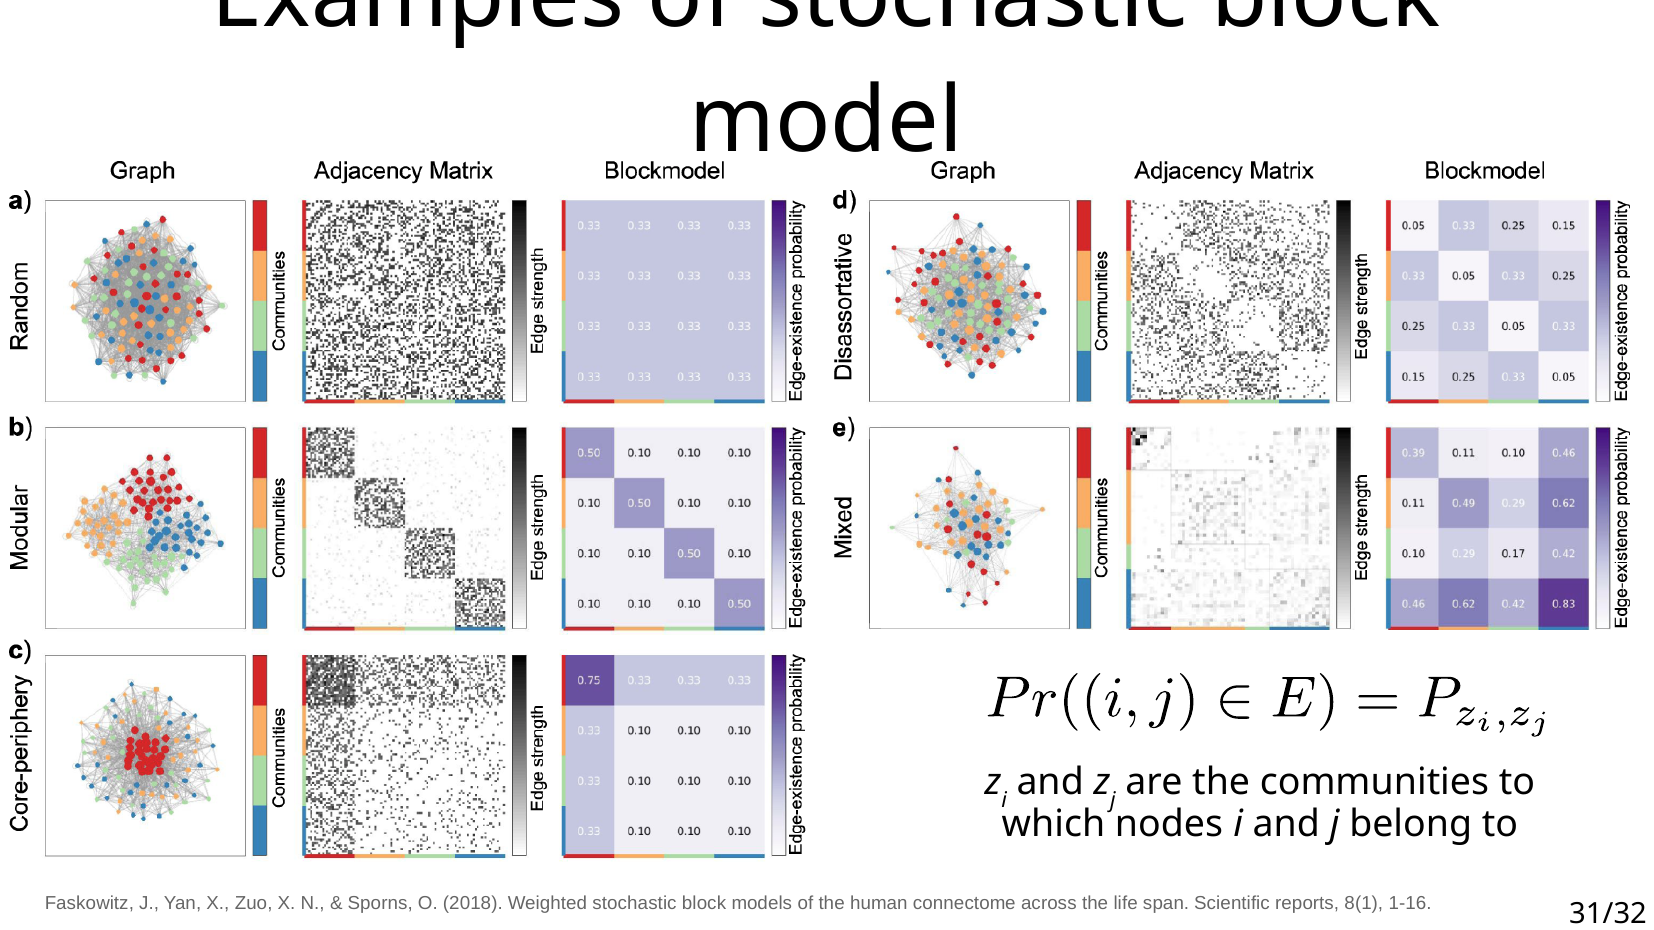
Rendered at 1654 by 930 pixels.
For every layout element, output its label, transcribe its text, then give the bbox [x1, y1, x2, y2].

text_box Faskowitz, J., Yan, X., Zuo, X. N., & Sporns, O. (2018). Weighted stochastic block models of the human connectome across the life span. Scientific reports, 8(1), 1-16. [30, 885, 1584, 924]
text_box zi and zj are the communities to which nodes i and j belong to [960, 750, 1561, 859]
text_box [825, 630, 1636, 886]
picture [9, 161, 1630, 862]
title Examples of stochastic block model [82, 0, 1571, 118]
